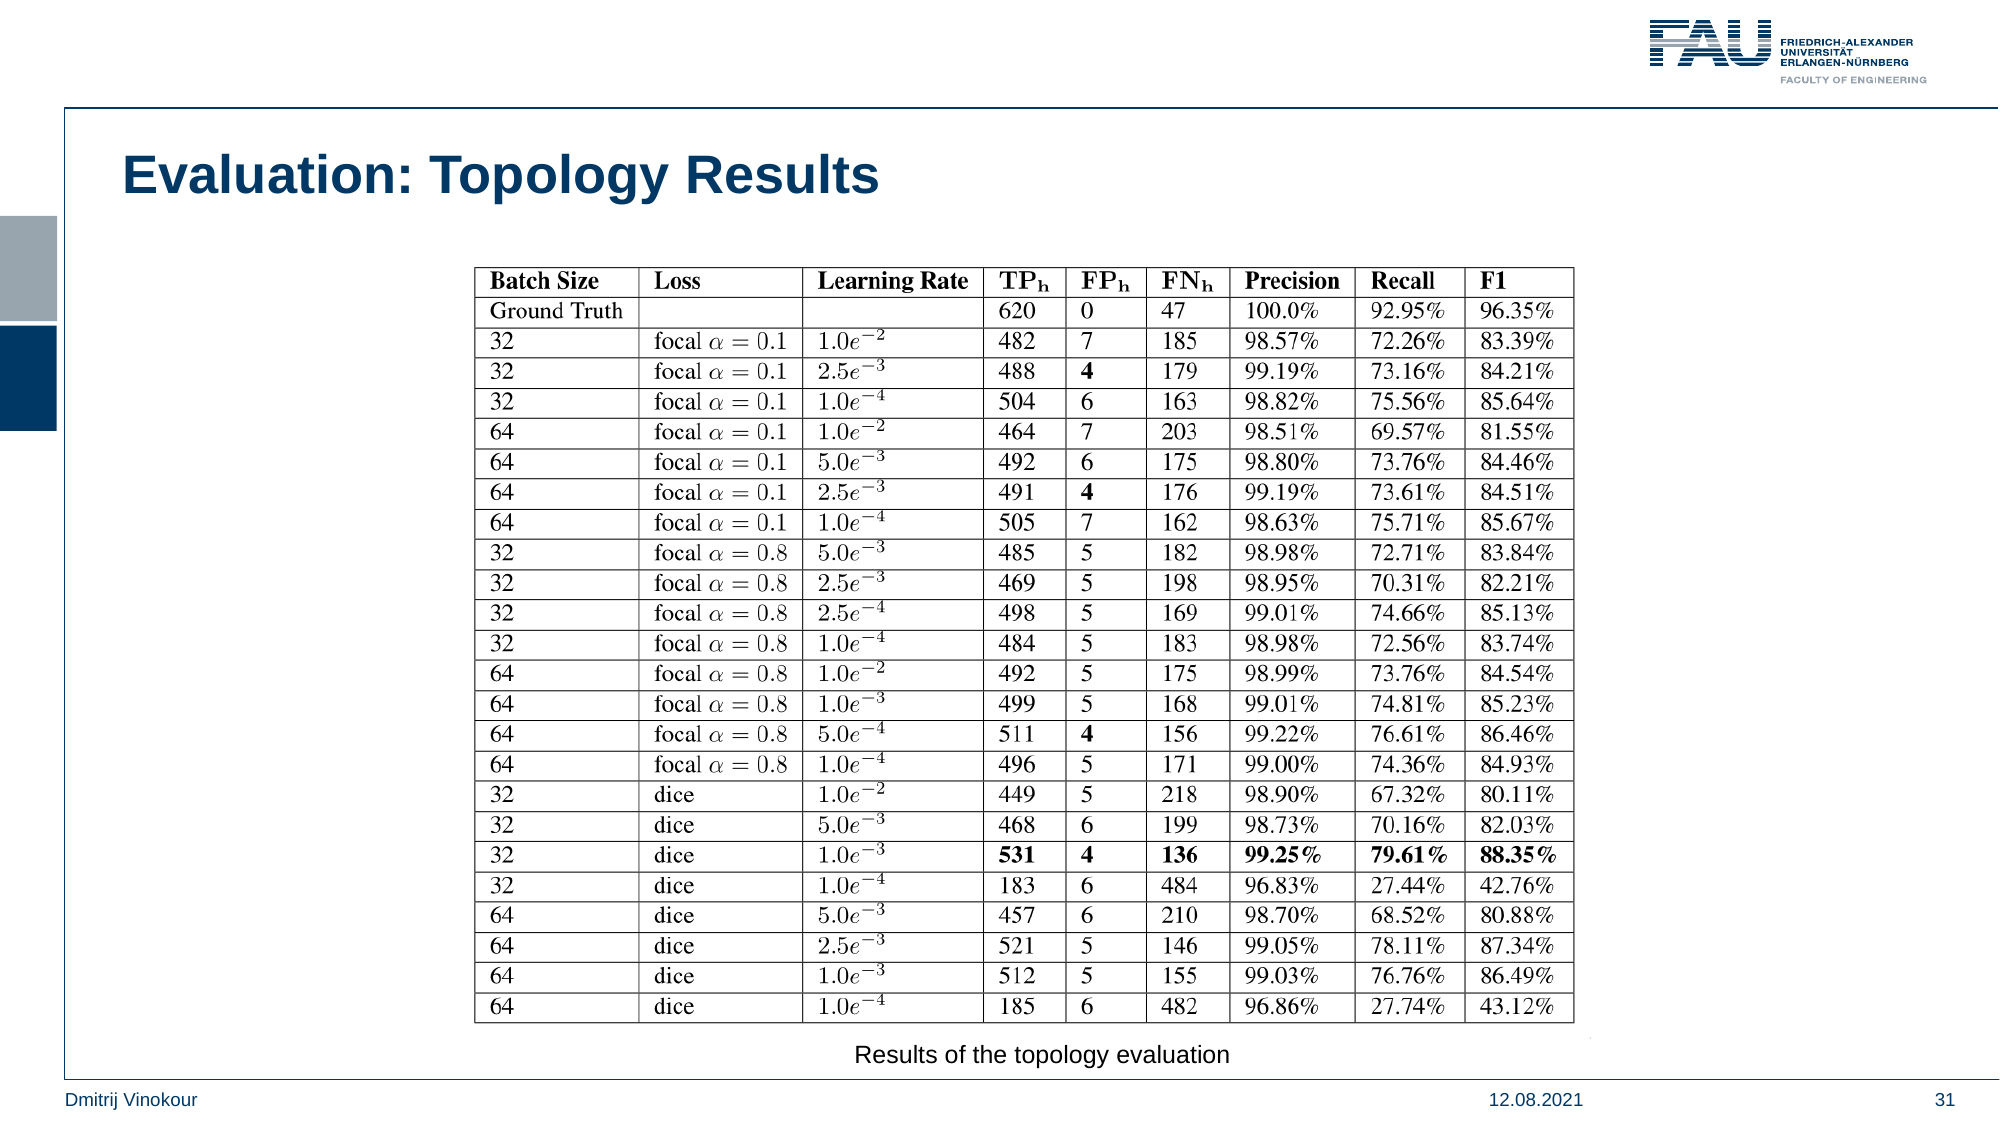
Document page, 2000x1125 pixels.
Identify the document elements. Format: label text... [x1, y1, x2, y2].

text_box 12.08.2021 [1489, 1087, 1725, 1119]
text_box <number> [1798, 1087, 1956, 1119]
picture [461, 250, 1591, 1039]
text_box Dmitrij Vinokour [64, 1087, 1403, 1119]
text_box Evaluation: Topology Results [122, 139, 1946, 225]
text_box Results of the topology evaluation [839, 1033, 1288, 1088]
